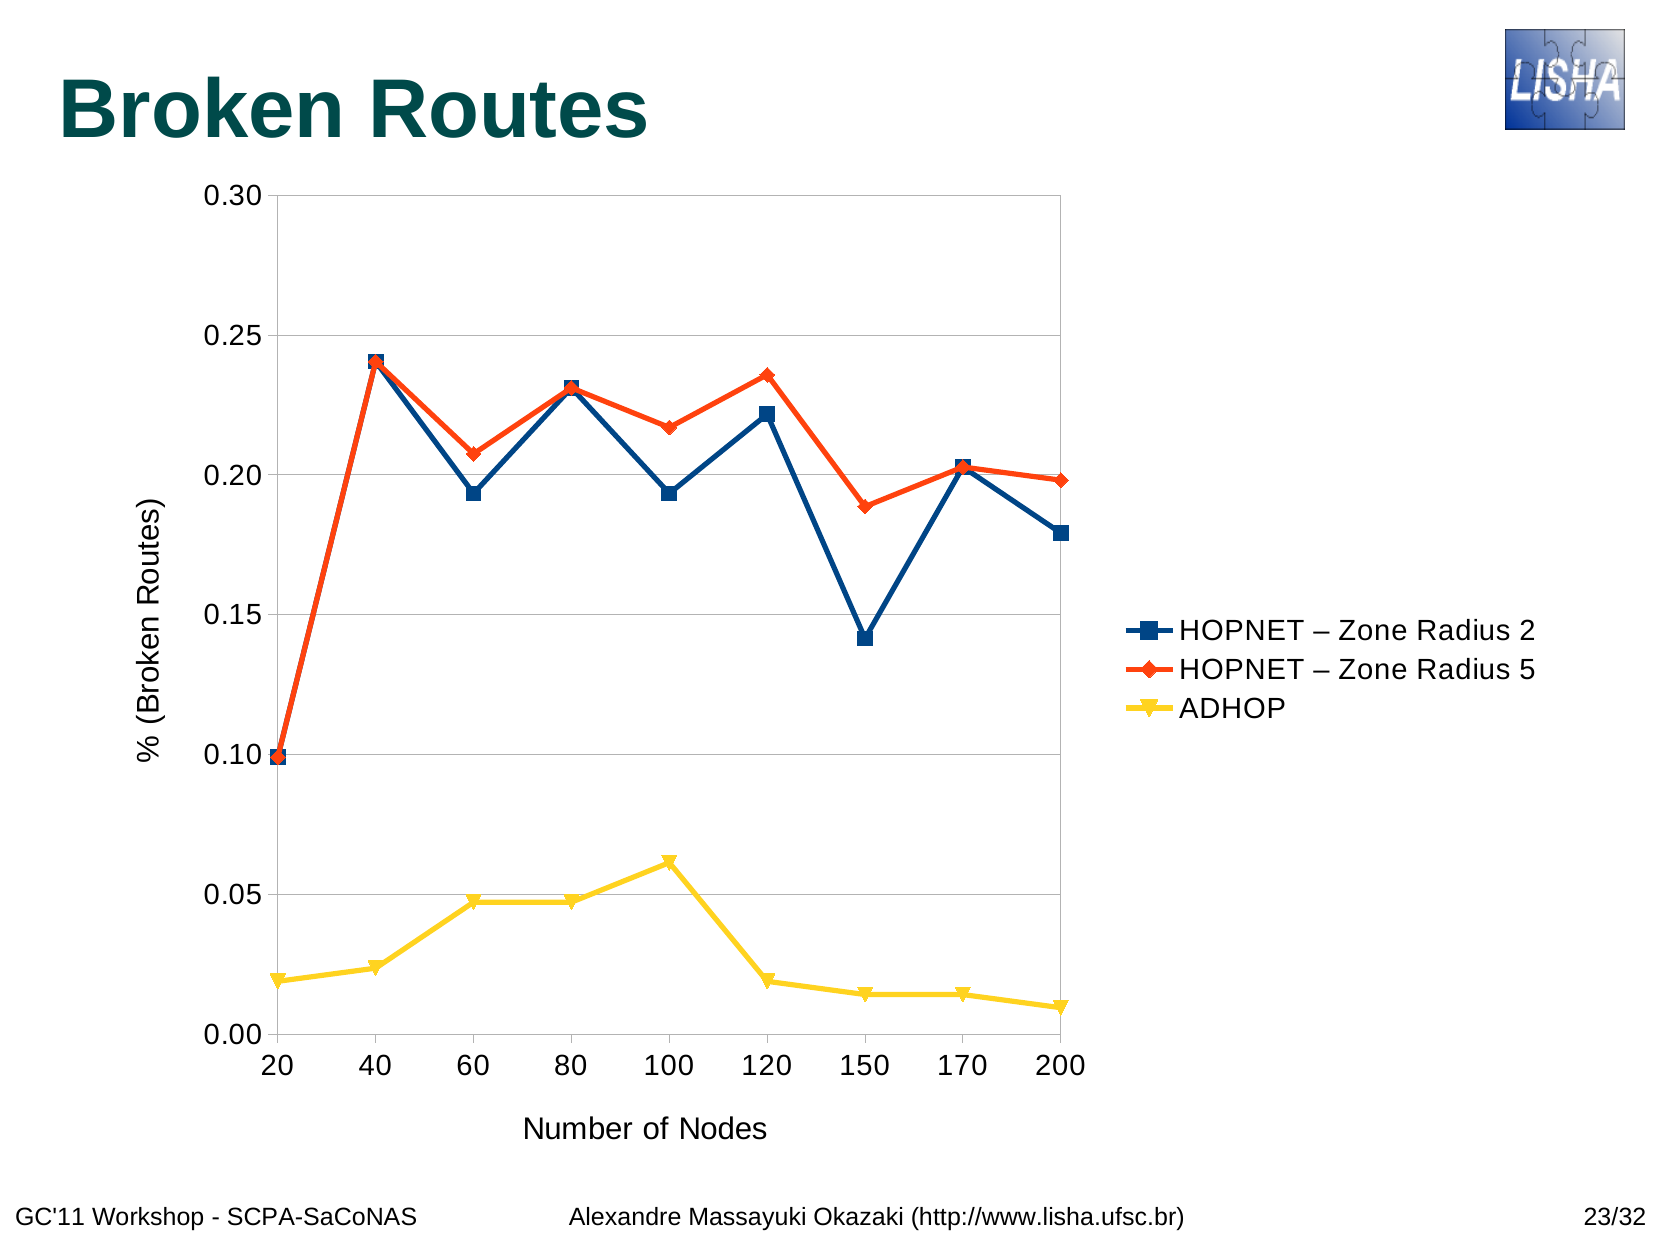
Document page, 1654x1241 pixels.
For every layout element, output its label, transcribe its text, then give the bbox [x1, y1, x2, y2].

title Broken Routes [58, 11, 1595, 219]
chart [94, 158, 1560, 1181]
picture [1595, 29, 1625, 130]
